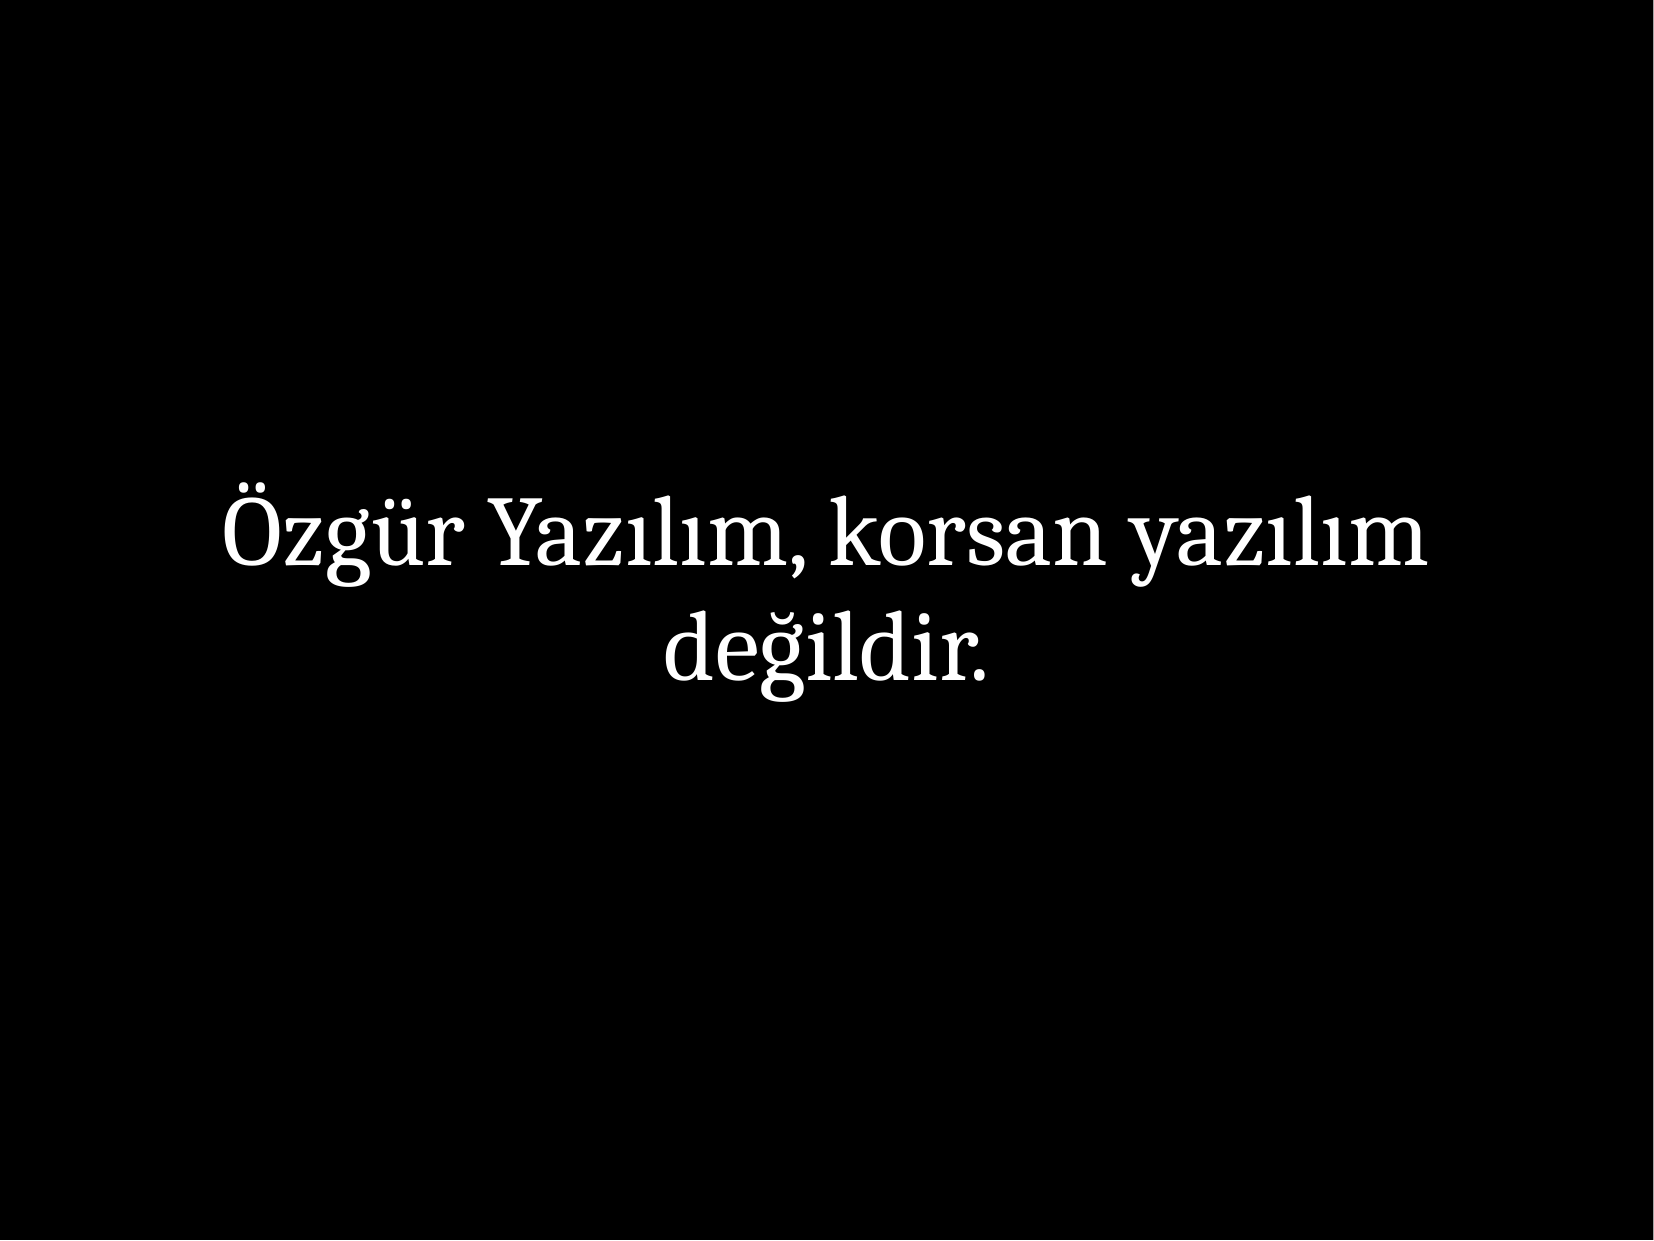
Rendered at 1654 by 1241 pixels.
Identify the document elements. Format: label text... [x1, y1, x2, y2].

title Özgür Yazılım, korsan yazılım değildir. [82, 265, 1571, 916]
